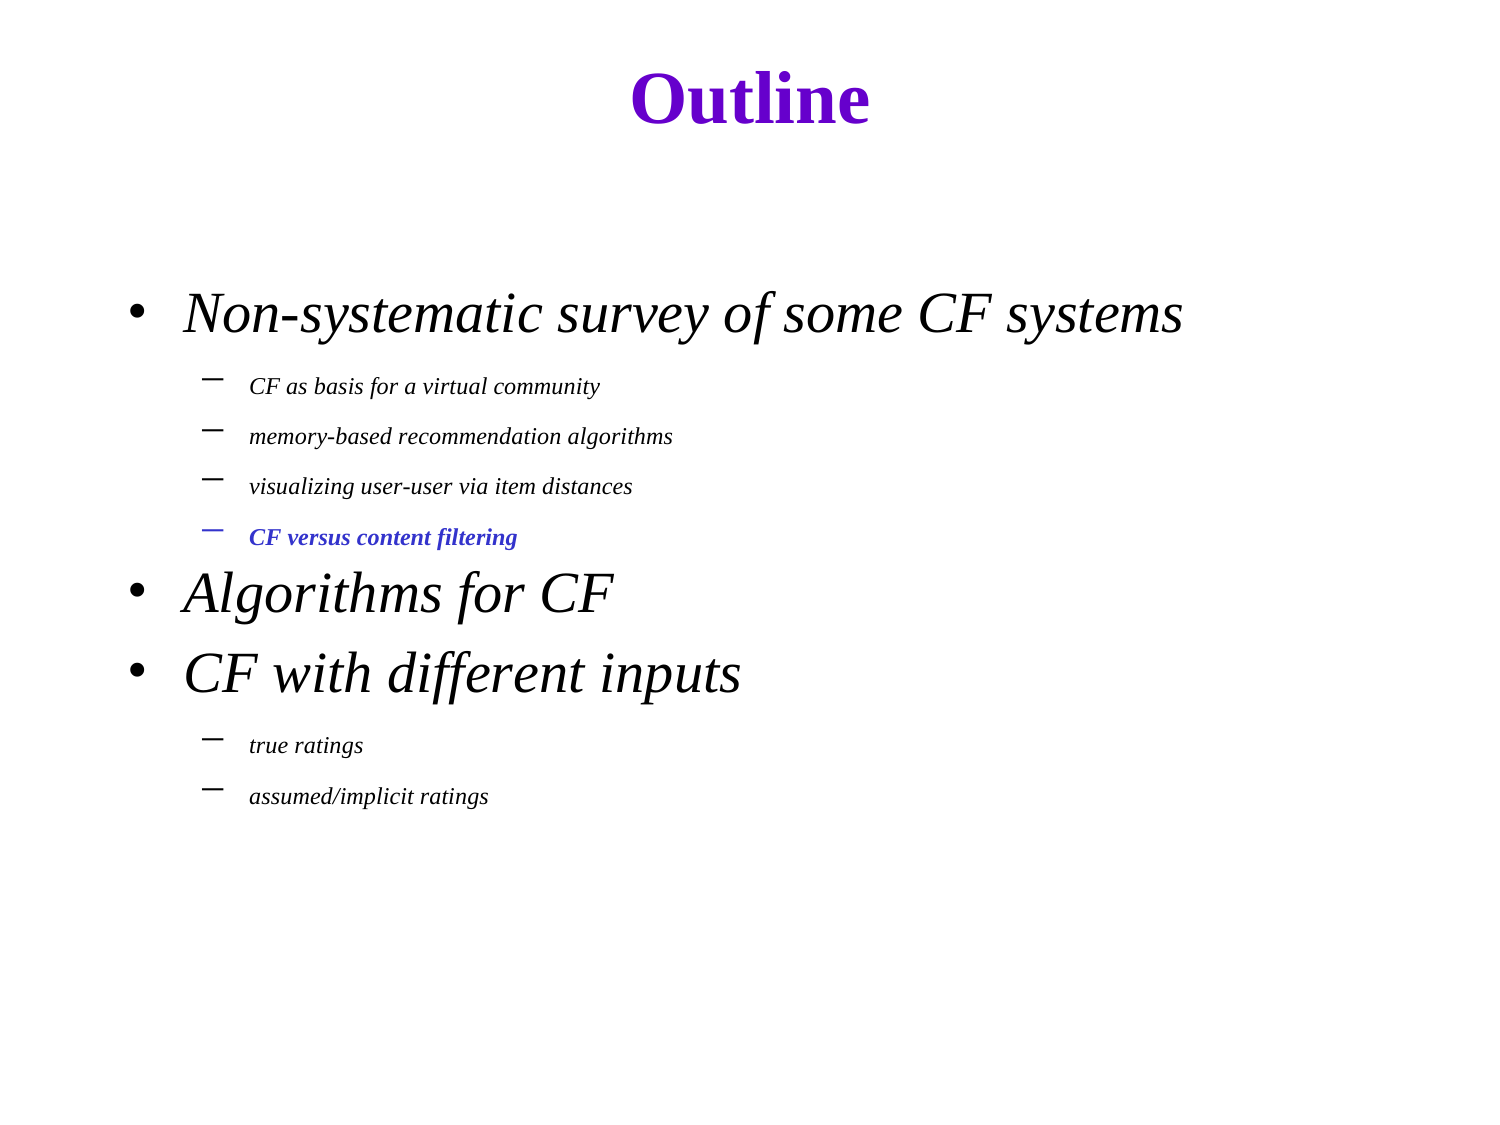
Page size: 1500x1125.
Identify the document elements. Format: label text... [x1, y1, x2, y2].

list Non-systematic survey of some CF systems CF as basis for a virtual community memory-based recommendation algorithms visualizing user-user via item distances CF versus content filtering Algorithms for CF CF with different inputs true ratings assumed/implicit ratings [112, 275, 1388, 1000]
title Outline [112, 0, 1388, 188]
